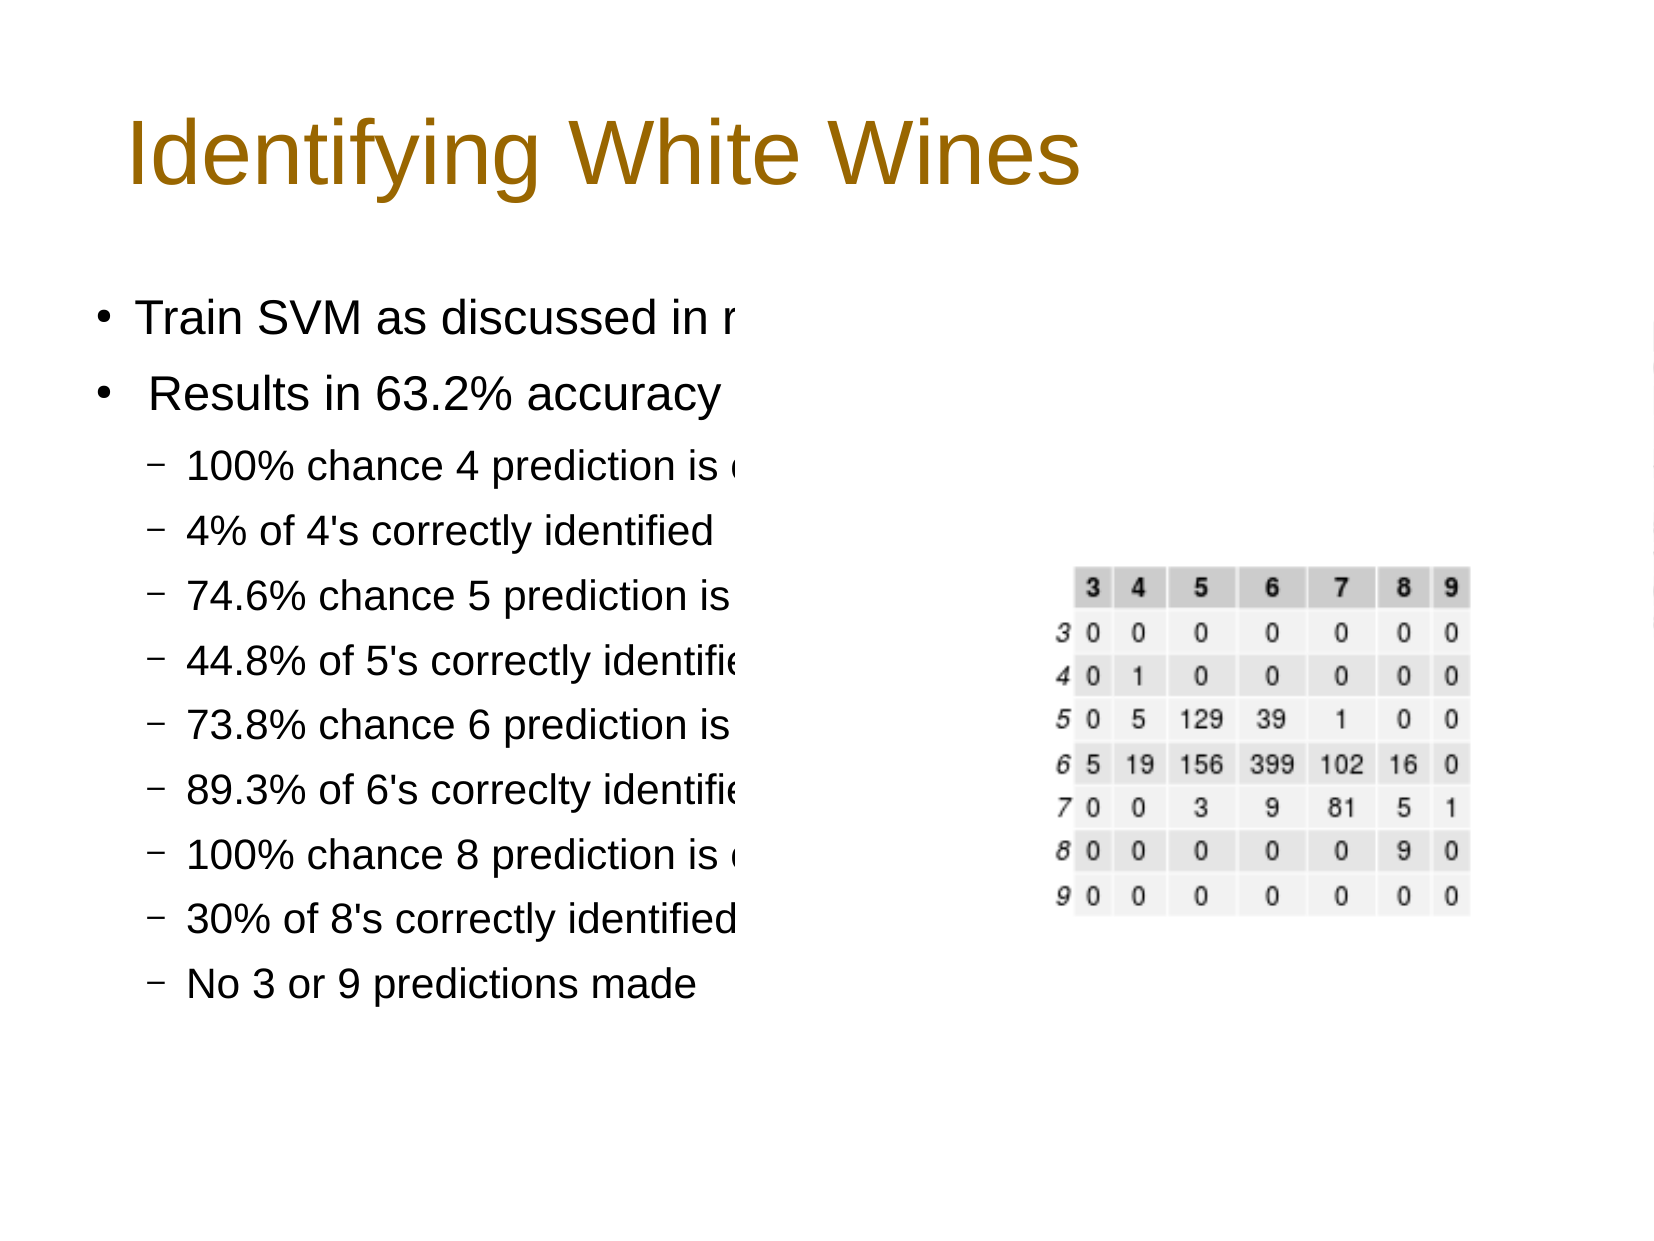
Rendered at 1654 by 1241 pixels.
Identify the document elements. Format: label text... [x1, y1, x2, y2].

title Identifying White Wines By Quality [82, 49, 1571, 257]
picture [735, 105, 1654, 1241]
list Train SVM as discussed in red wine section Results in 63.2% accuracy on test set 100% chance 4 prediction is correct 4% of 4's correctly identified 74.6% chance 5 prediction is correct 44.8% of 5's correctly identified 73.8% chance 6 prediction is correct 89.3% of 6's correclty identified 100% chance 8 prediction is correct 30% of 8's correctly identified No 3 or 9 predictions made [82, 290, 735, 1010]
